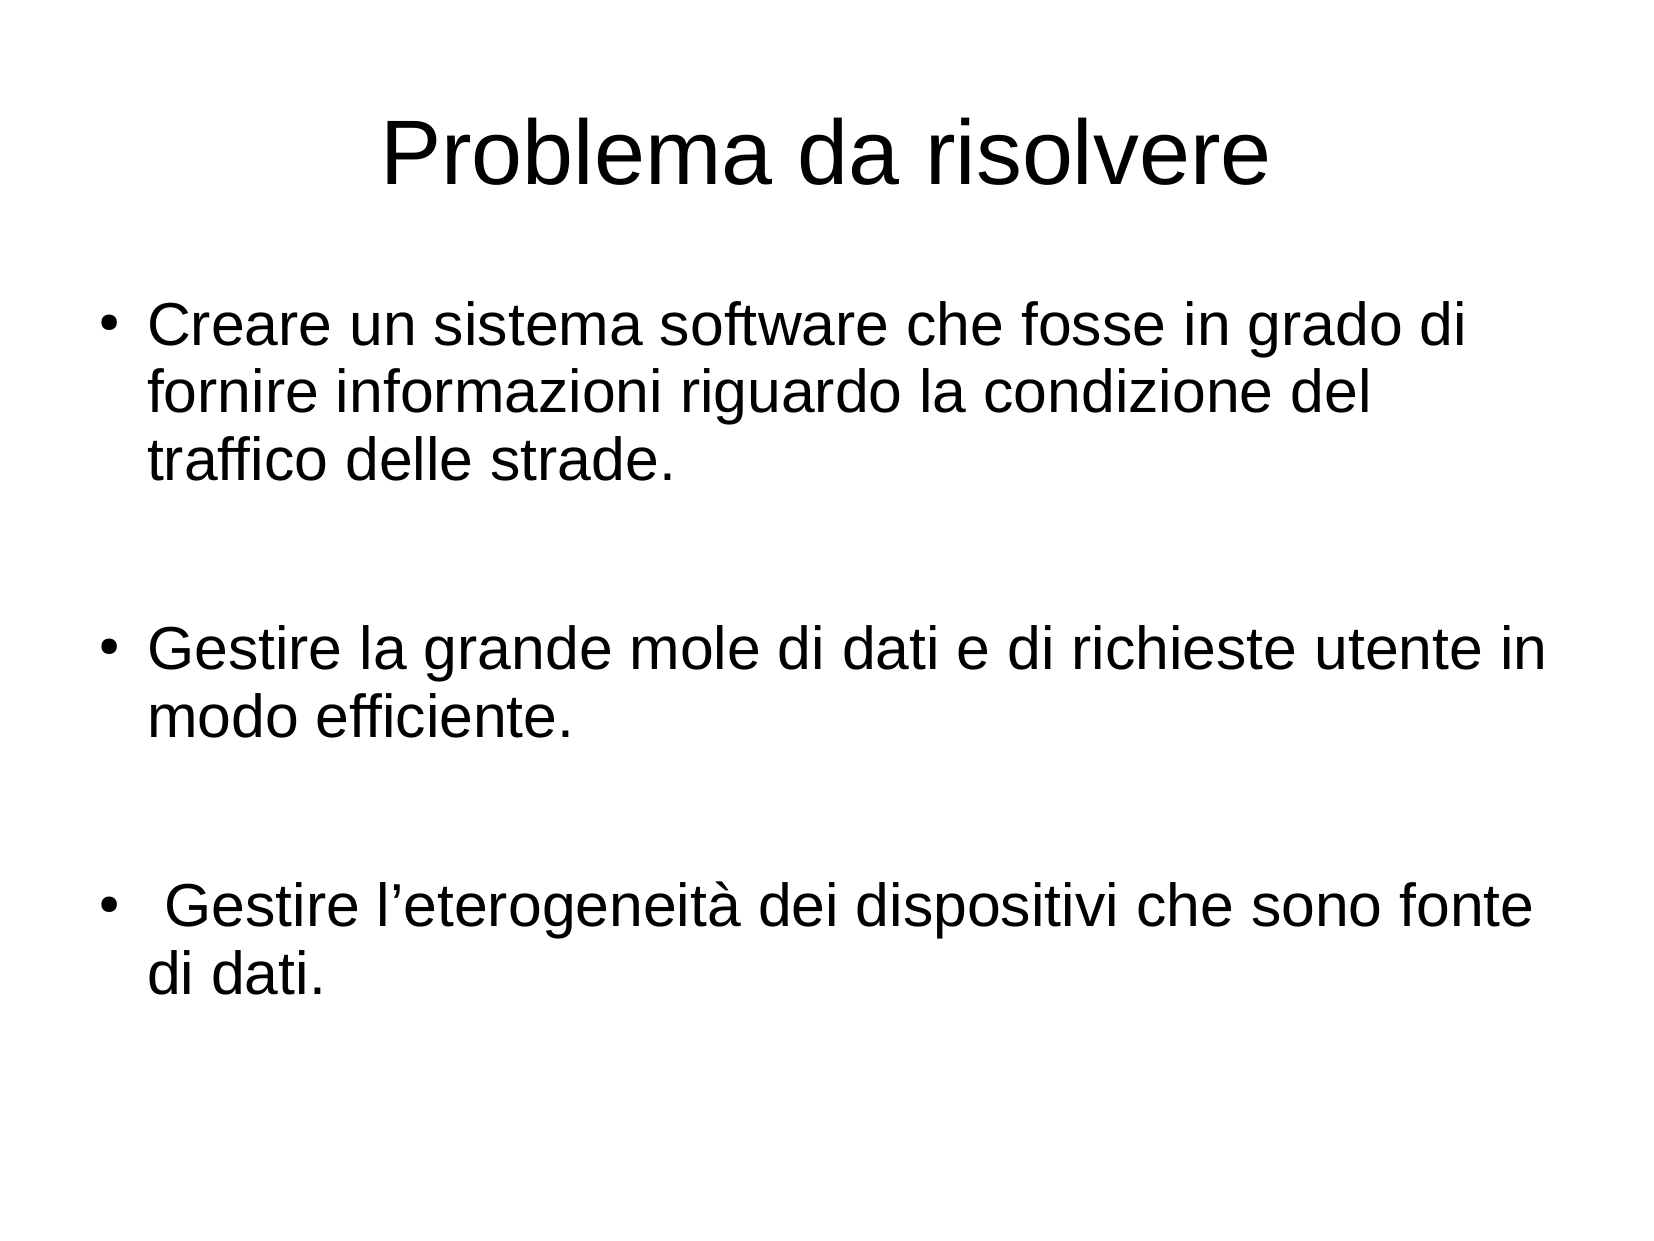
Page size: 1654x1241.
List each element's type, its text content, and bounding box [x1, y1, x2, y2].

title Problema da risolvere [82, 49, 1571, 257]
list Creare un sistema software che fosse in grado di fornire informazioni riguardo la condizione del traffico delle strade. Gestire la grande mole di dati e di richieste utente in modo efficiente. Gestire l’eterogeneità dei dispositivi che sono fonte di dati. [82, 290, 1571, 1010]
